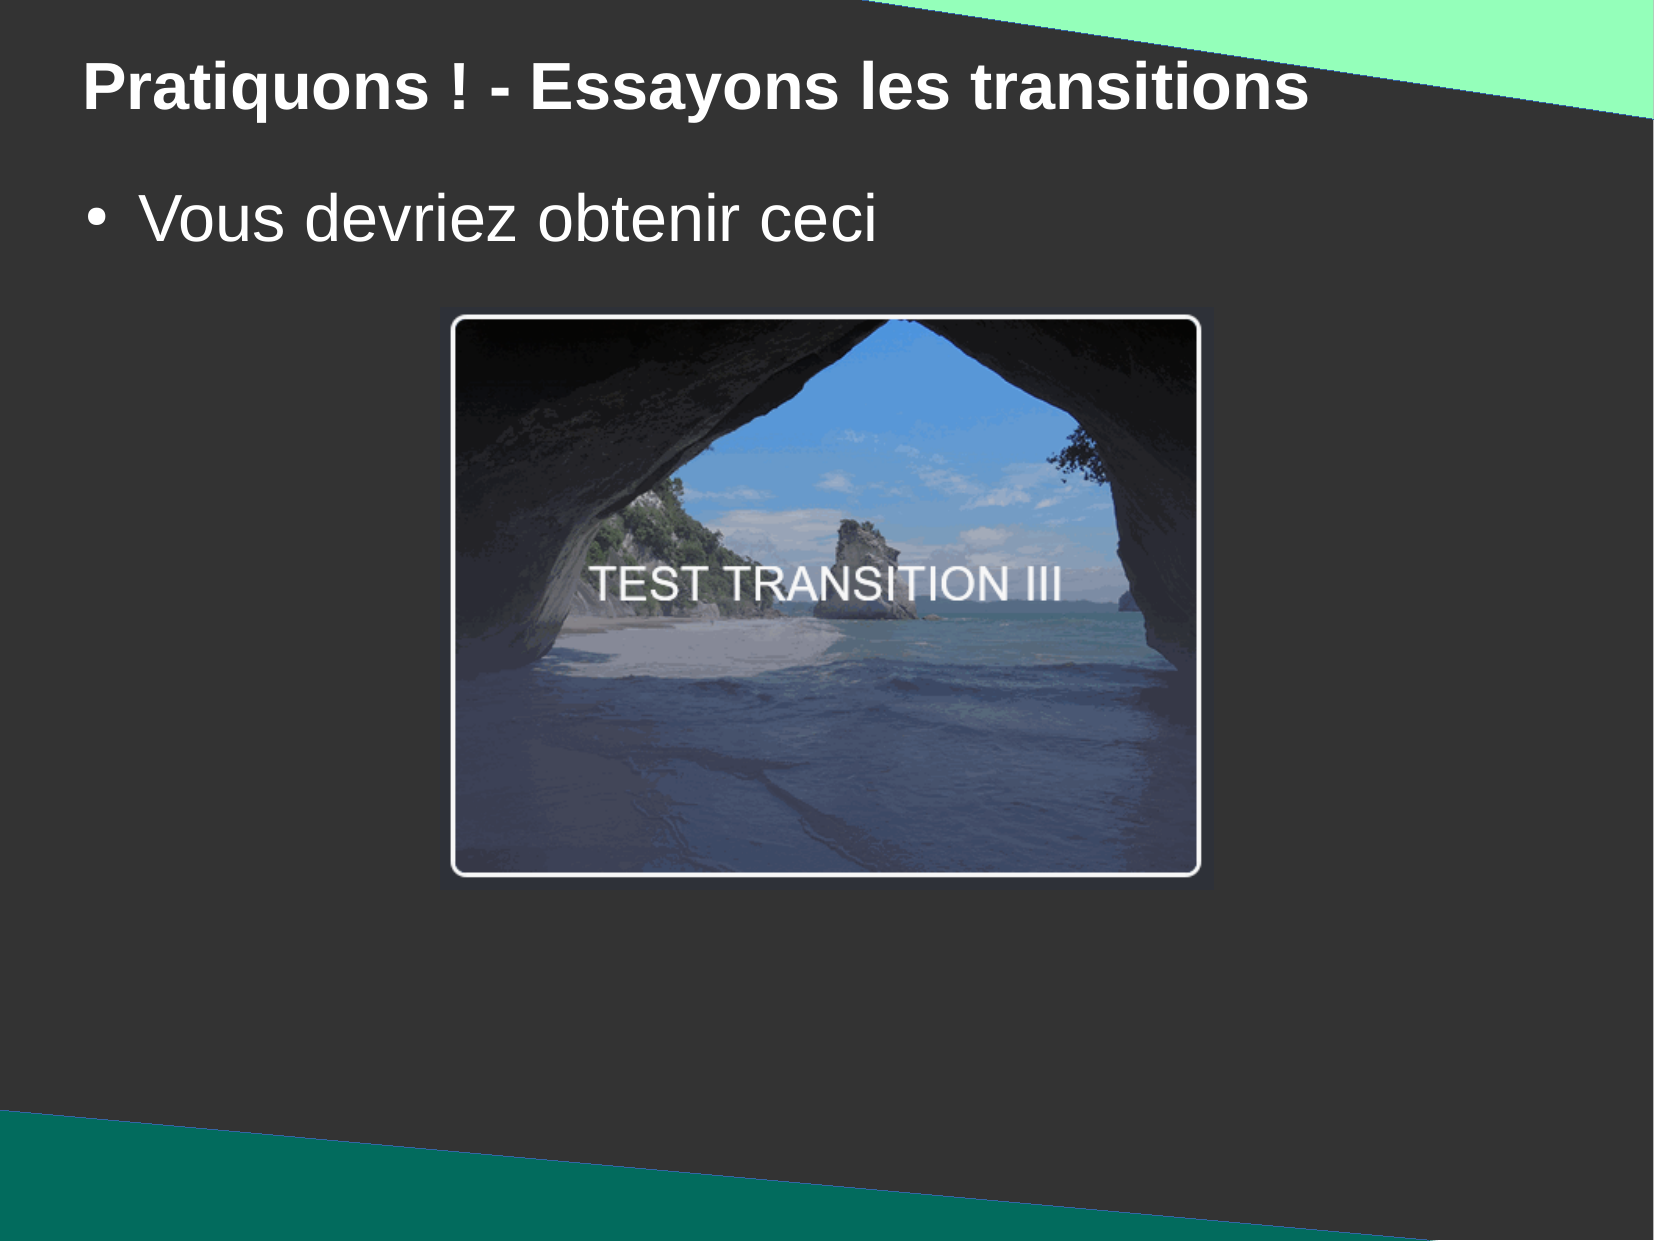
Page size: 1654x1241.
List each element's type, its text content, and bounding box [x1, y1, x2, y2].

text_box [862, 0, 1654, 120]
list Vous devriez obtenir ceci [67, 180, 1607, 378]
title Pratiquons ! - Essayons les transitions [82, 49, 1630, 199]
picture [440, 307, 1214, 890]
